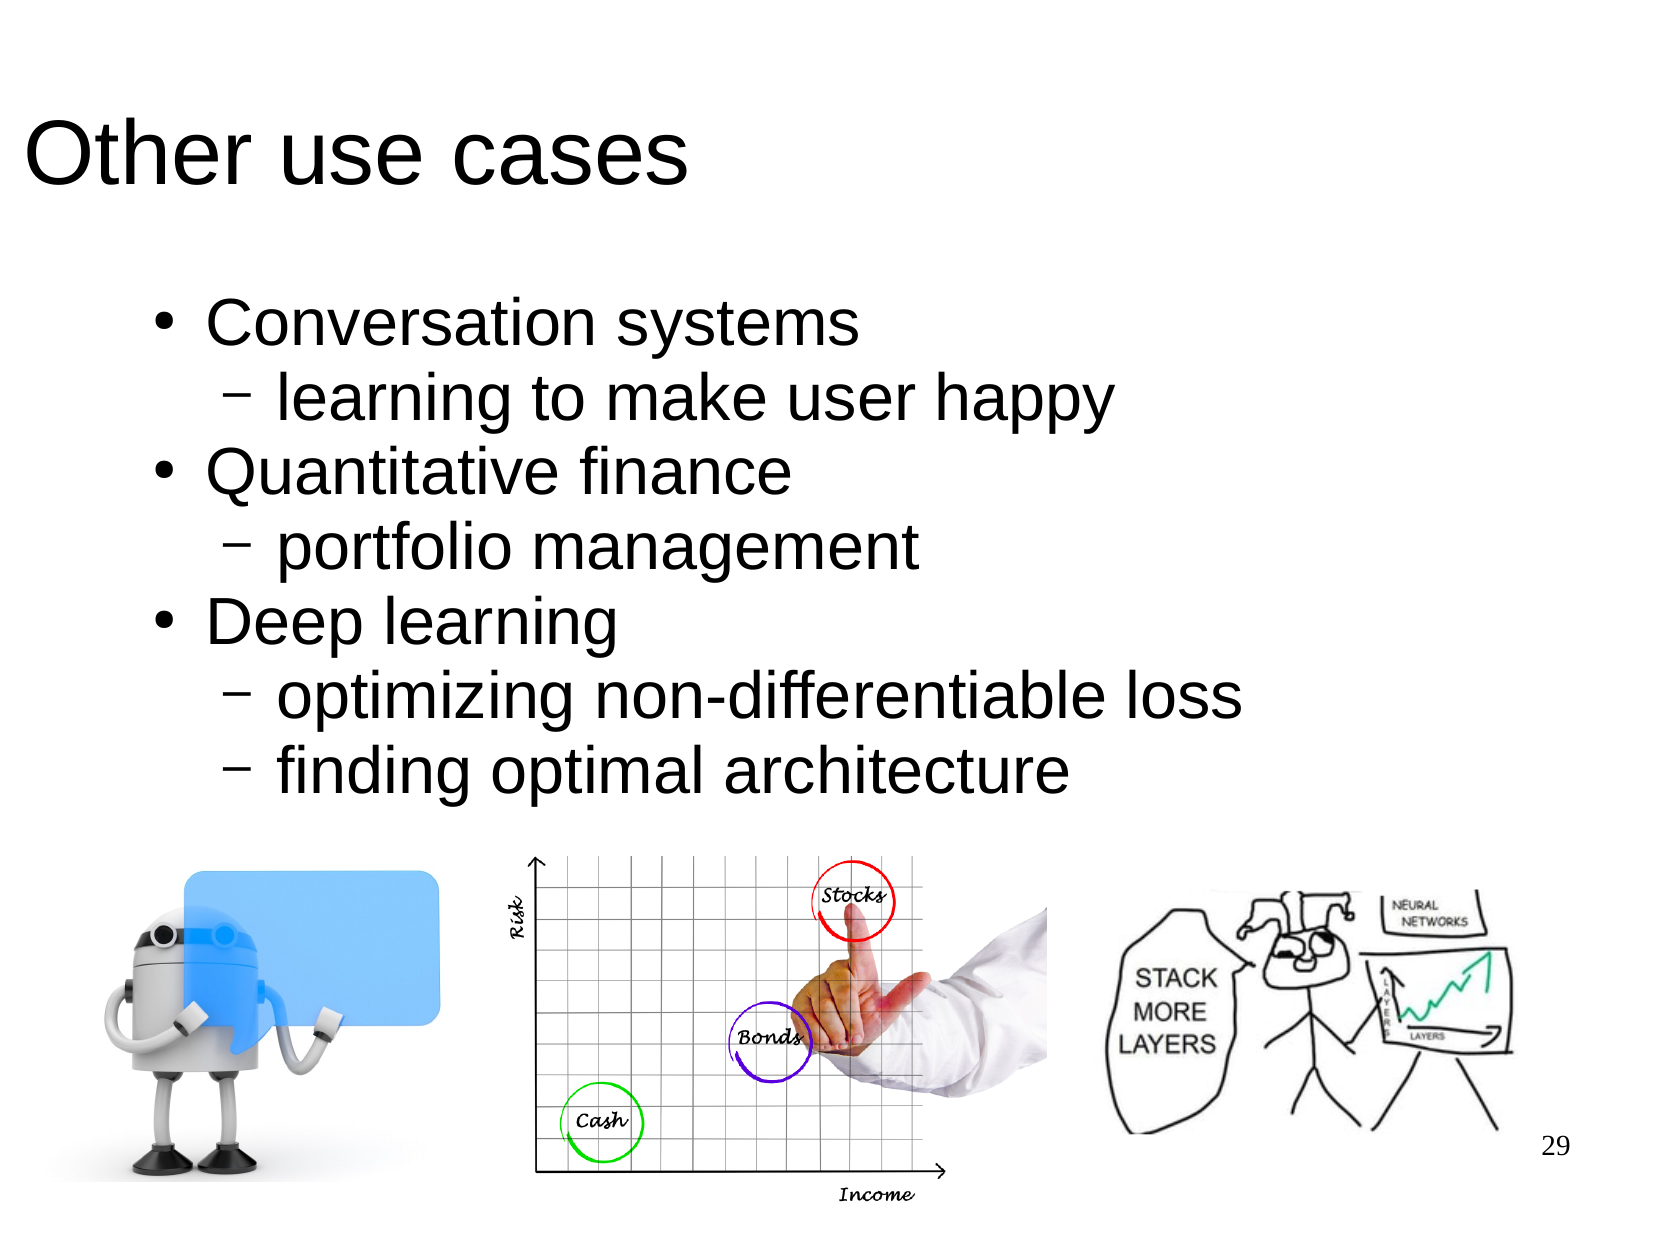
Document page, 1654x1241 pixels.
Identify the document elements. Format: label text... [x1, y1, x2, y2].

picture [1093, 882, 1527, 1147]
text_box Conversation systems learning to make user happy Quantitative finance portfolio management Deep learning optimizing non-differentiable loss finding optimal architecture [120, 277, 1591, 1241]
title Other use cases [23, 49, 1512, 257]
picture [46, 862, 497, 1182]
